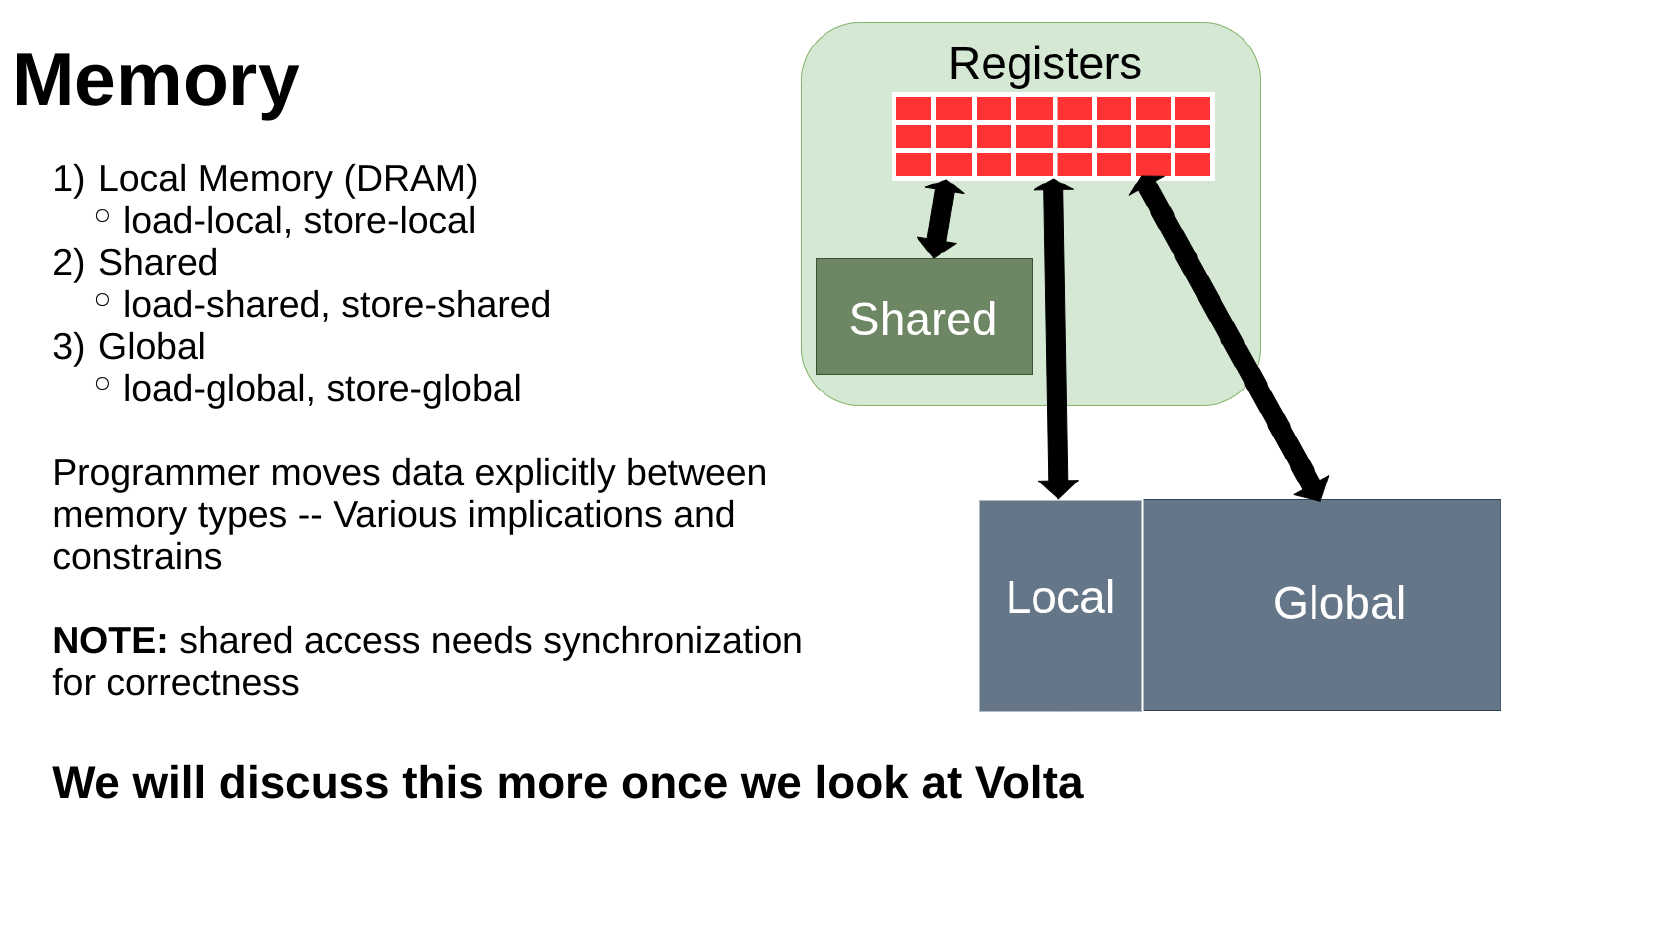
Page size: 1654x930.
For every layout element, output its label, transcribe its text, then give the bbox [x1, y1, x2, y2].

title Memory [12, 23, 801, 136]
picture [801, 22, 1501, 713]
text_box We will discuss this more once we look at Volta [37, 750, 1126, 868]
text_box Local Memory (DRAM) load-local, store-local Shared load-shared, store-shared Global load-global, store-global Programmer moves data explicitly between memory types -- Various implications and constrains NOTE: shared access needs synchronization for correctness [37, 150, 863, 750]
